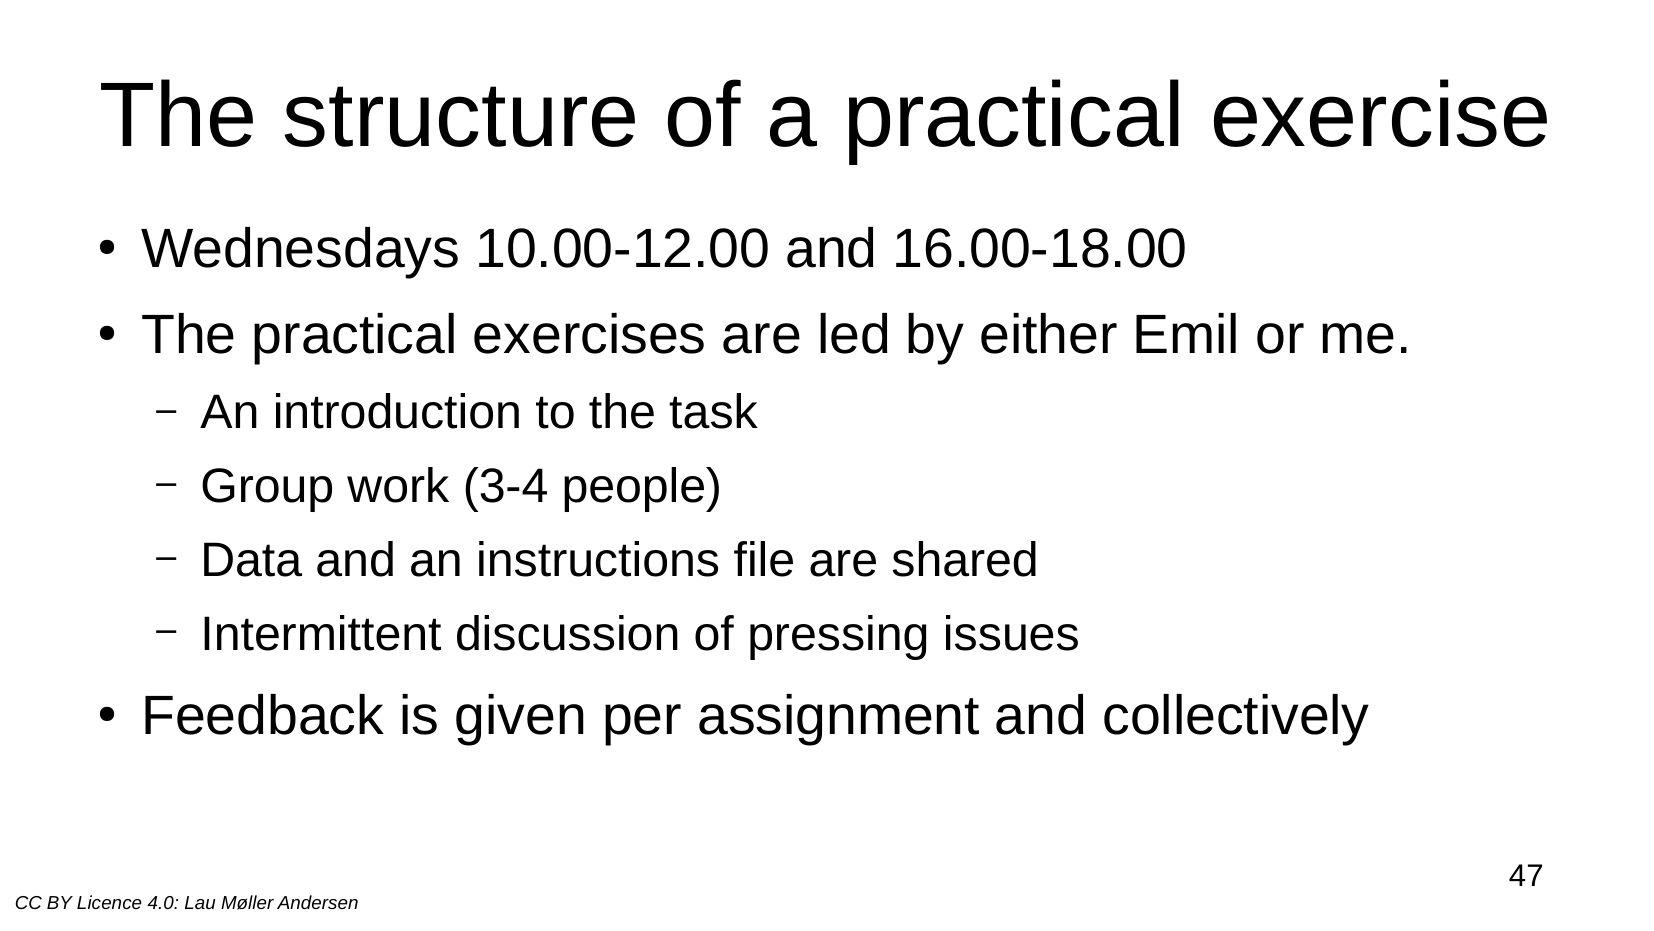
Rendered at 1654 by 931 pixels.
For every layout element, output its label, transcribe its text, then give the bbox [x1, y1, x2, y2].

title The structure of a practical exercise [82, 37, 1571, 193]
list Wednesdays 10.00-12.00 and 16.00-18.00 The practical exercises are led by either Emil or me. An introduction to the task Group work (3-4 people) Data and an instructions file are shared Intermittent discussion of pressing issues Feedback is given per assignment and collectively [82, 217, 1571, 758]
text_box <nummer> [1494, 850, 1654, 921]
text_box CC BY Licence 4.0: Lau Møller Andersen [0, 885, 387, 921]
